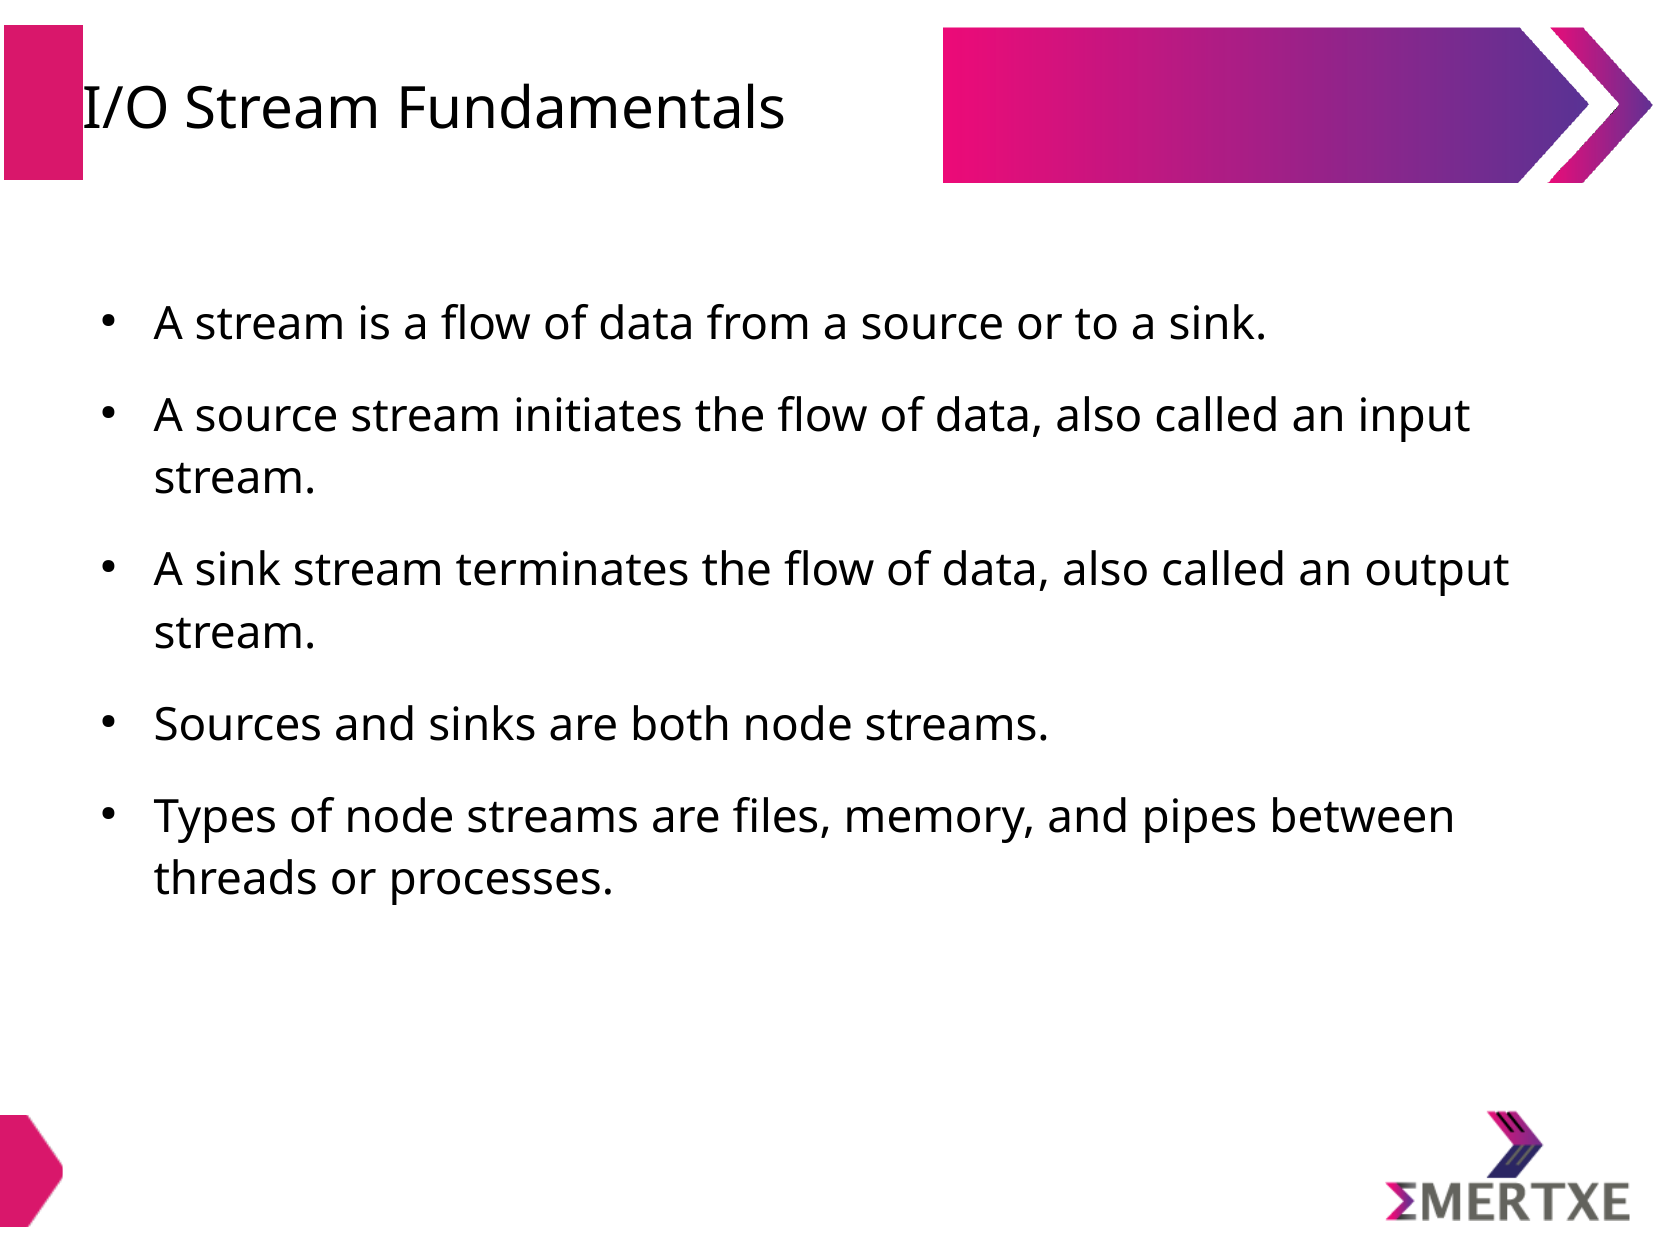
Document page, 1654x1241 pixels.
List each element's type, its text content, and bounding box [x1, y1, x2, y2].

title I/O Stream Fundamentals [82, 2, 1571, 210]
picture [1571, 27, 1653, 183]
picture [1385, 1107, 1631, 1221]
list A stream is a flow of data from a source or to a sink. A source stream initiates the flow of data, also called an input stream. A sink stream terminates the flow of data, also called an output stream. Sources and sinks are both node streams. Types of node streams are files, memory, and pipes between threads or processes. [82, 290, 1571, 1010]
